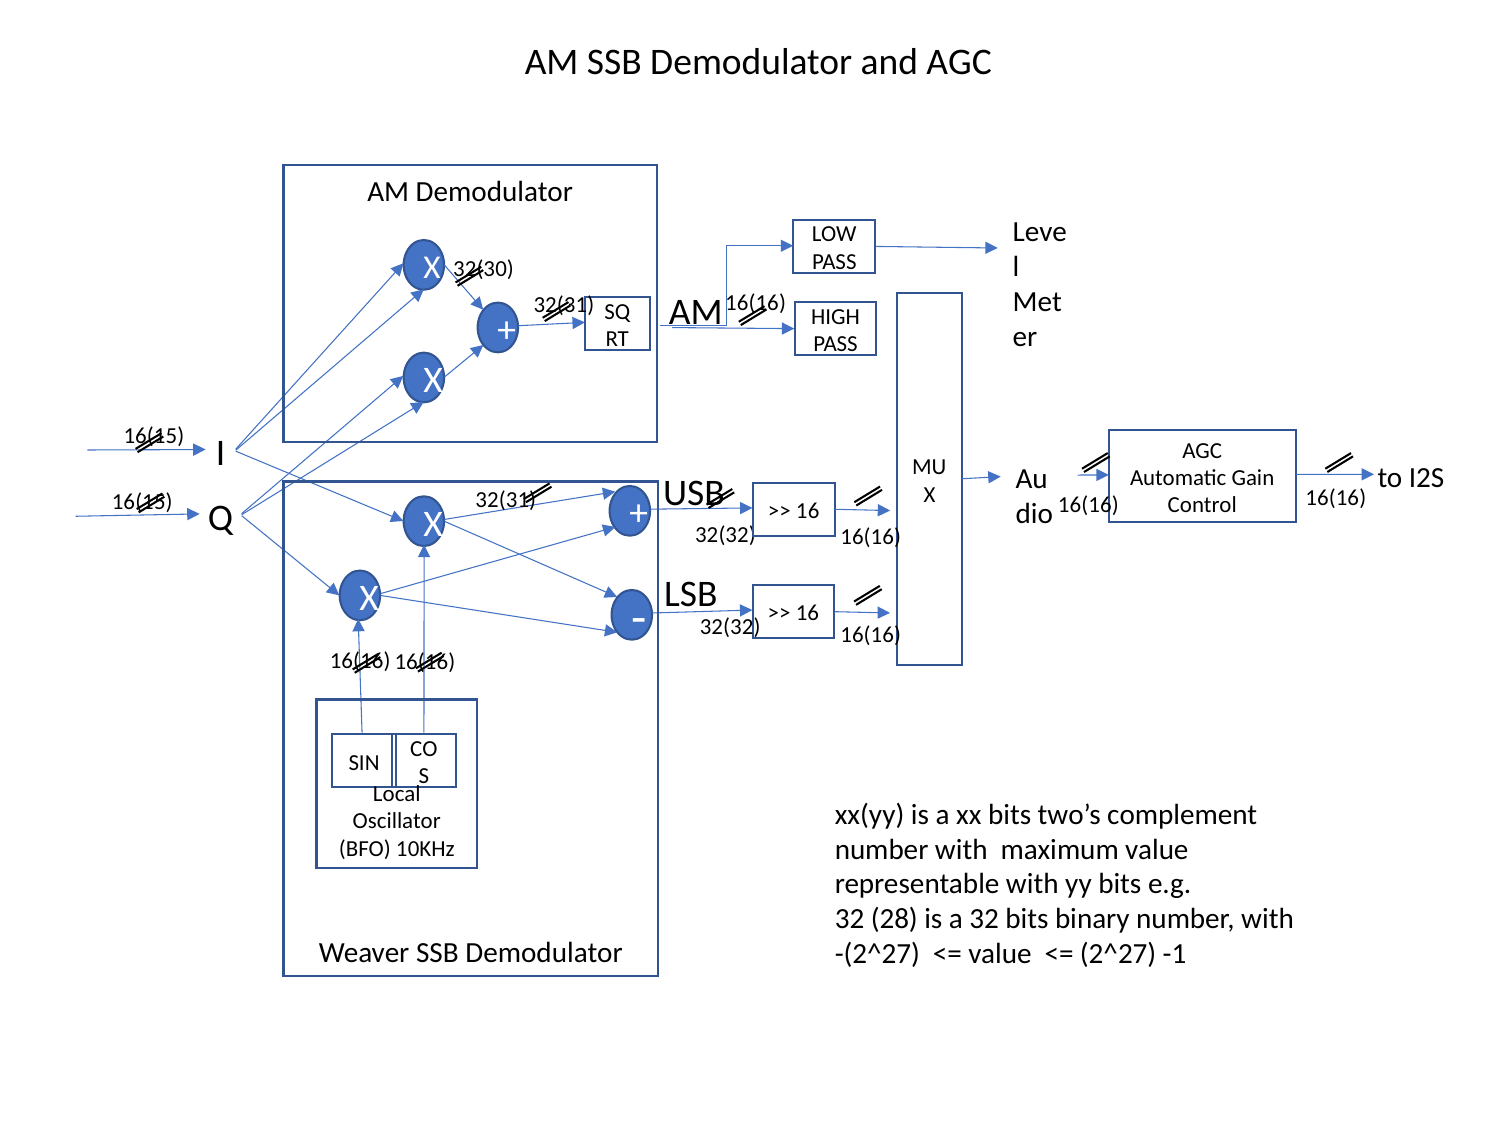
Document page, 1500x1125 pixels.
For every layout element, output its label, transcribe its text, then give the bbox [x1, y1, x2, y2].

text_box 16(16) [379, 639, 471, 682]
text_box HIGH PASS [794, 302, 877, 356]
text_box [1084, 456, 1110, 473]
text_box LSB [703, 585, 712, 593]
text_box 16(16) [1043, 482, 1134, 525]
text_box AM [657, 279, 738, 340]
text_box 32(30) [438, 245, 530, 289]
text_box [856, 489, 882, 506]
text_box Q [193, 485, 249, 546]
text_box MUX [897, 292, 962, 666]
text_box USB [648, 460, 740, 508]
text_box LSB [659, 613, 684, 622]
text_box 32(31) [518, 282, 610, 325]
text_box [856, 589, 882, 605]
text_box [1327, 456, 1354, 473]
text_box 16(16) [825, 514, 917, 557]
text_box [138, 496, 165, 513]
text_box 16(16) [710, 280, 726, 323]
text_box Audio [1000, 451, 1078, 537]
text_box [708, 492, 735, 508]
text_box [457, 270, 484, 286]
text_box [523, 483, 550, 500]
text_box >> 16 [752, 482, 835, 536]
text_box [455, 266, 482, 283]
text_box 16(15) [108, 412, 200, 456]
text_box Weaver SSB Demodulator [283, 481, 659, 976]
text_box LSB [703, 595, 712, 603]
text_box [854, 585, 880, 602]
text_box [136, 493, 163, 510]
text_box [706, 489, 733, 505]
text_box 32(31) [460, 477, 552, 520]
text_box Level Meter [998, 205, 1088, 361]
text_box 16(16) [825, 612, 917, 655]
text_box 16(16) [727, 280, 802, 323]
text_box USB [659, 509, 740, 521]
text_box [854, 486, 881, 503]
text_box [1325, 453, 1352, 469]
text_box 16(16) [315, 638, 406, 681]
text_box 32(32) [680, 512, 771, 555]
text_box LOW PASS [793, 219, 876, 273]
text_box LSB [659, 561, 733, 612]
text_box AM SSB Demodulator and AGC [83, 29, 1434, 90]
text_box [1082, 453, 1108, 469]
text_box AGC Automatic Gain Control [1108, 430, 1296, 523]
text_box AM Demodulator [283, 165, 657, 442]
text_box USB [710, 484, 719, 492]
text_box >> 16 [752, 585, 835, 639]
text_box 32(32) [684, 603, 776, 647]
text_box [525, 486, 552, 503]
text_box xx(yy) is a xx bits two’s complement number with maximum value representable with yy bits e.g. 32 (28) is a 32 bits binary number, with -(2^27) <= value <= (2^27) -1 [820, 787, 1340, 978]
text_box 16(16) [1290, 475, 1382, 518]
text_box to I2S [1362, 451, 1460, 501]
text_box 16(15) [97, 479, 188, 522]
text_box I [201, 420, 241, 481]
text_box USB [710, 494, 719, 501]
